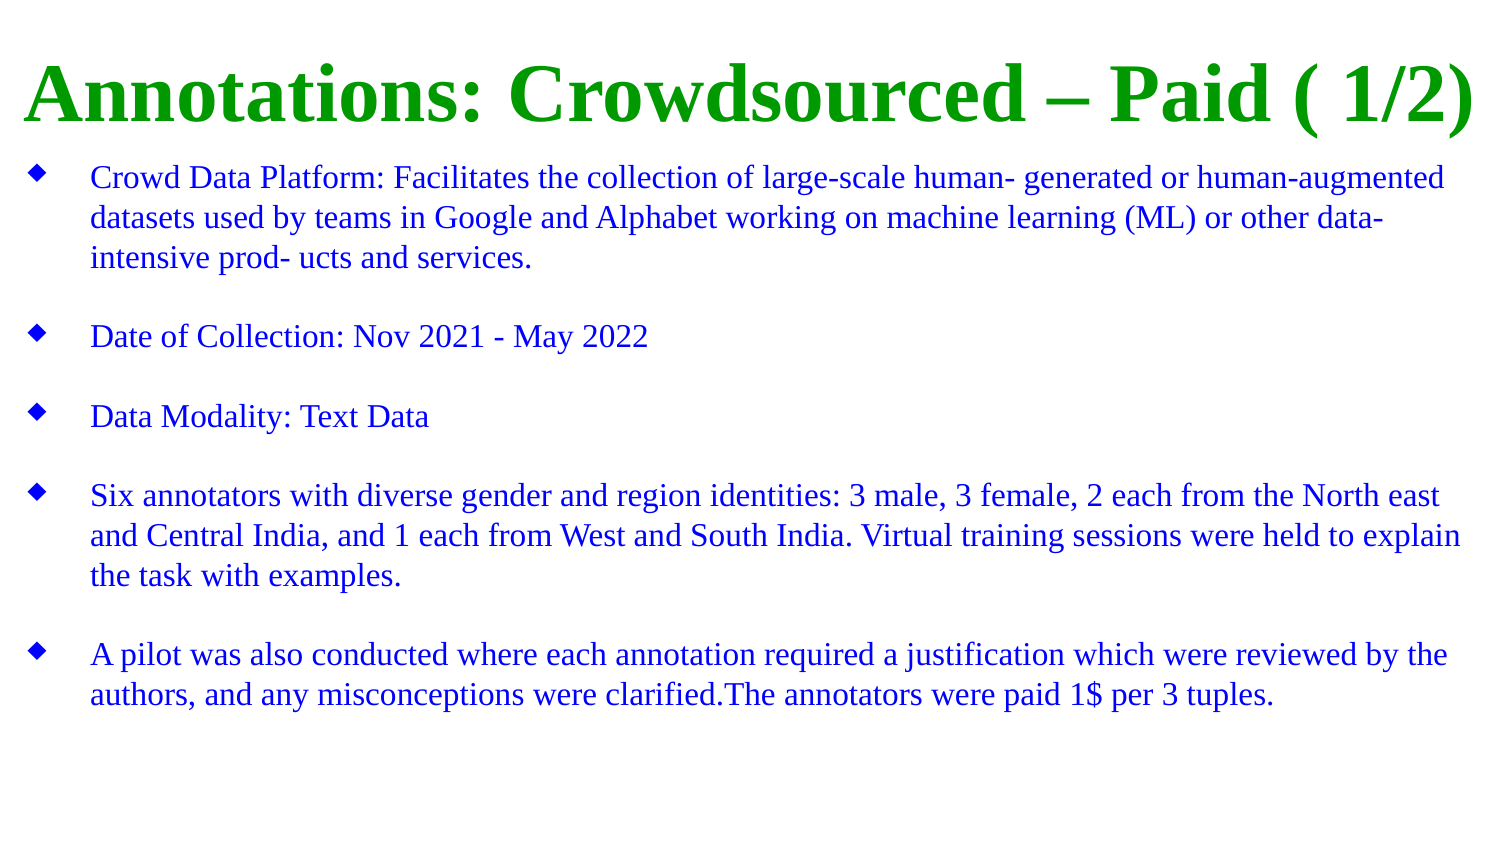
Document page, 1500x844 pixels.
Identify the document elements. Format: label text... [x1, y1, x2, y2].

title Annotations: Crowdsourced – Paid ( 1/2) [0, 0, 1500, 147]
list Crowd Data Platform: Facilitates the collection of large-scale human- generated or human-augmented datasets used by teams in Google and Alphabet working on machine learning (ML) or other data-intensive prod- ucts and services. Date of Collection: Nov 2021 - May 2022 Data Modality: Text Data Six annotators with diverse gender and region identities: 3 male, 3 female, 2 each from the North east and Central India, and 1 each from West and South India. Virtual training sessions were held to explain the task with examples. A pilot was also conducted where each annotation required a justification which were reviewed by the authors, and any misconceptions were clarified.The annotators were paid 1$ per 3 tuples. [0, 147, 1500, 844]
